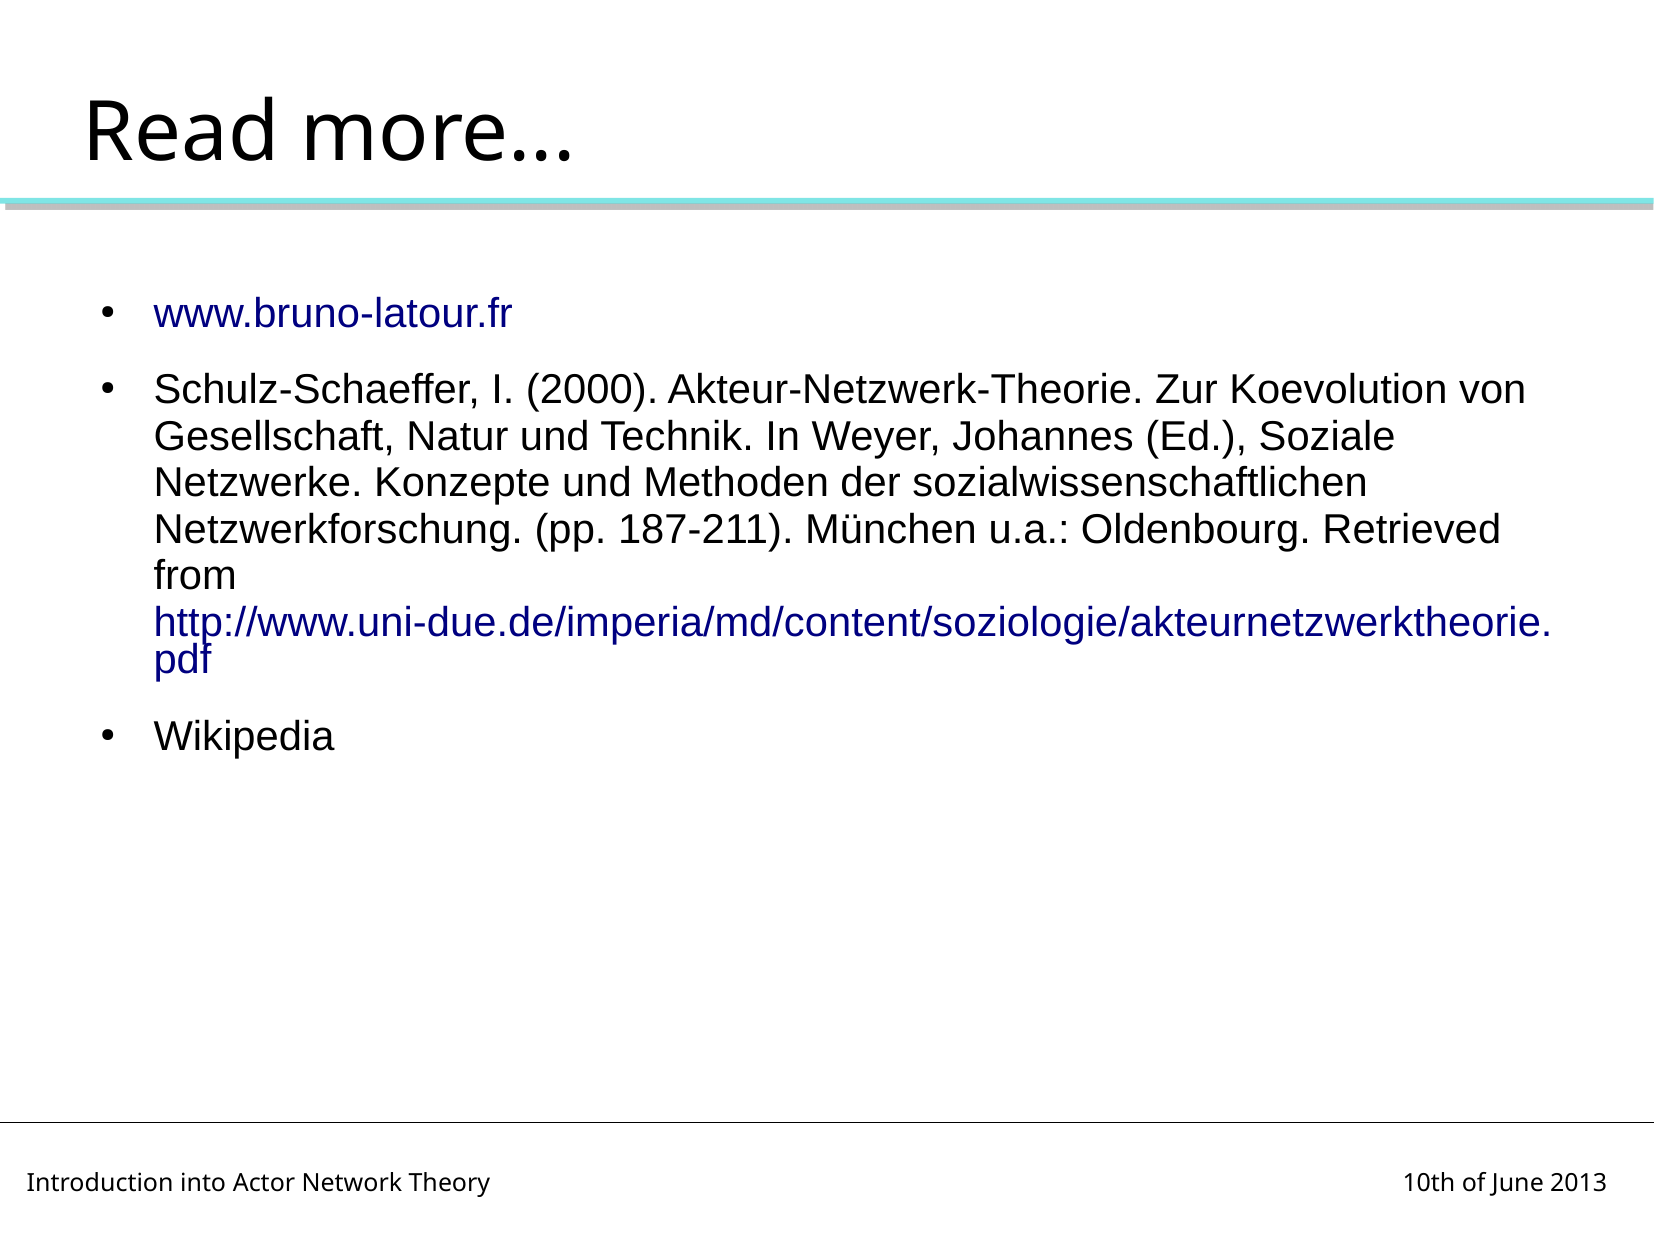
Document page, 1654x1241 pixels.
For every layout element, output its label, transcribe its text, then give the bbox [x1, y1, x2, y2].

text_box 10th of June 2013 [1387, 1157, 1636, 1201]
text_box Introduction into Actor Network Theory [11, 1157, 615, 1201]
title Read more... [82, 81, 1571, 175]
list www.bruno-latour.fr Schulz-Schaeffer, I. (2000). Akteur-Netzwerk-Theorie. Zur Koevolution von Gesellschaft, Natur und Technik. In Weyer, Johannes (Ed.), Soziale Netzwerke. Konzepte und Methoden der sozialwissenschaftlichen Netzwerkforschung. (pp. 187-211). München u.a.: Oldenbourg. Retrieved from http://www.uni-due.de/imperia/md/content/soziologie/akteurnetzwerktheorie.pdf Wikipedia [82, 290, 1571, 1109]
